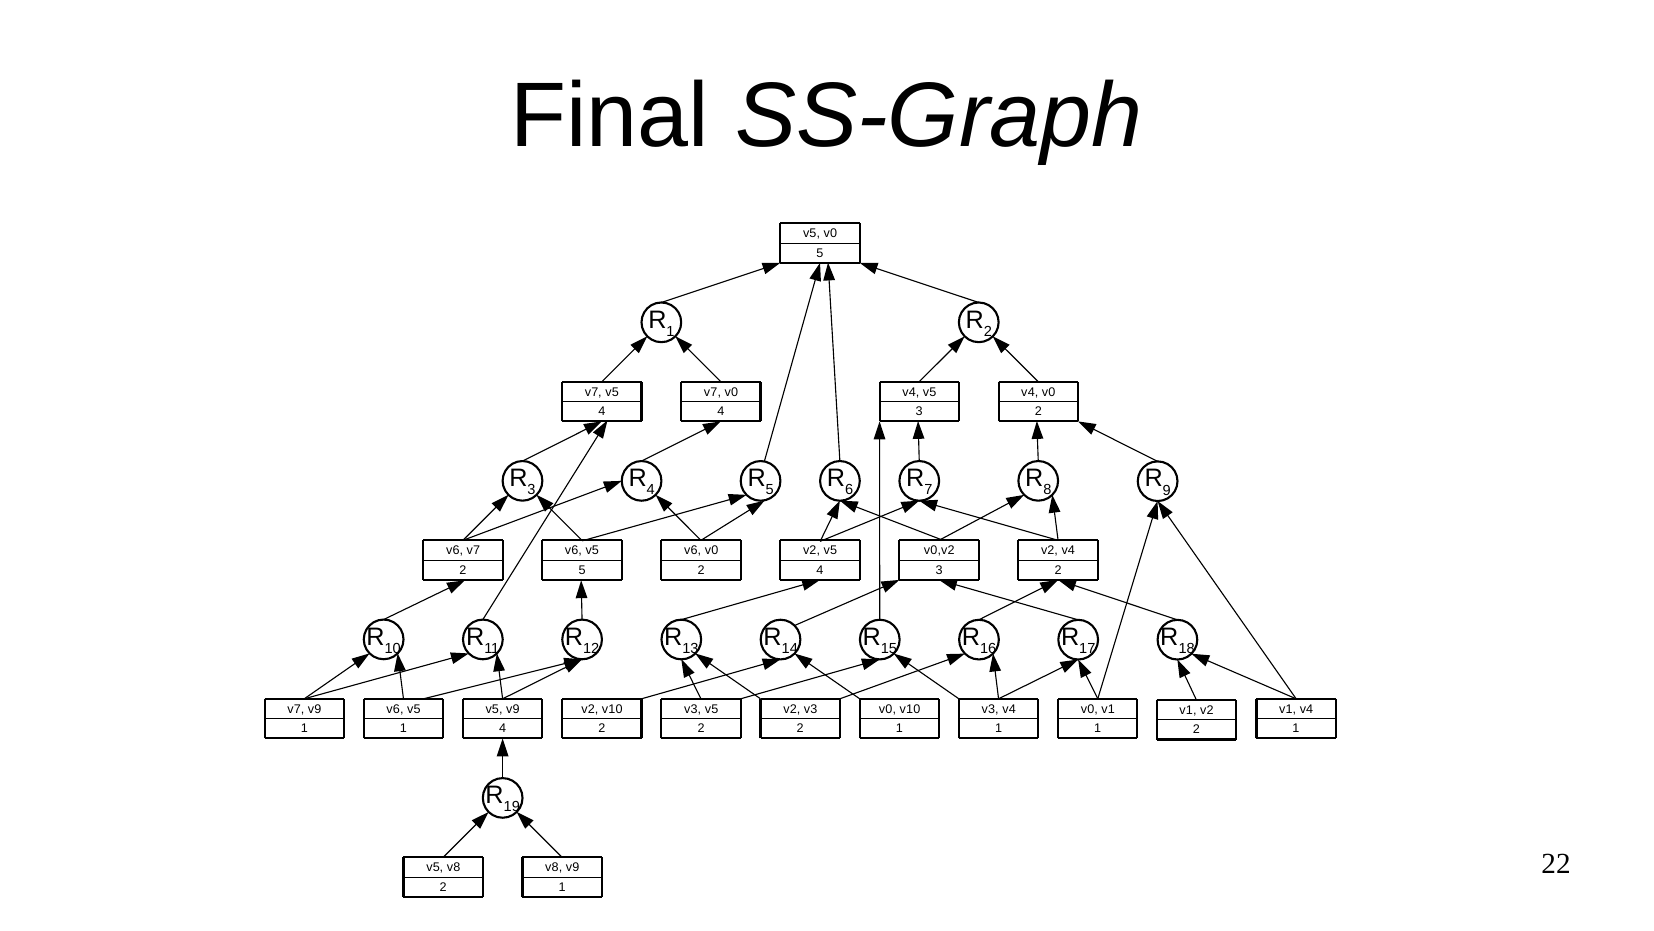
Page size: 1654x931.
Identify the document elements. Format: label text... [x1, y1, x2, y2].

picture [224, 193, 1376, 931]
title Final SS-Graph [82, 37, 1571, 193]
